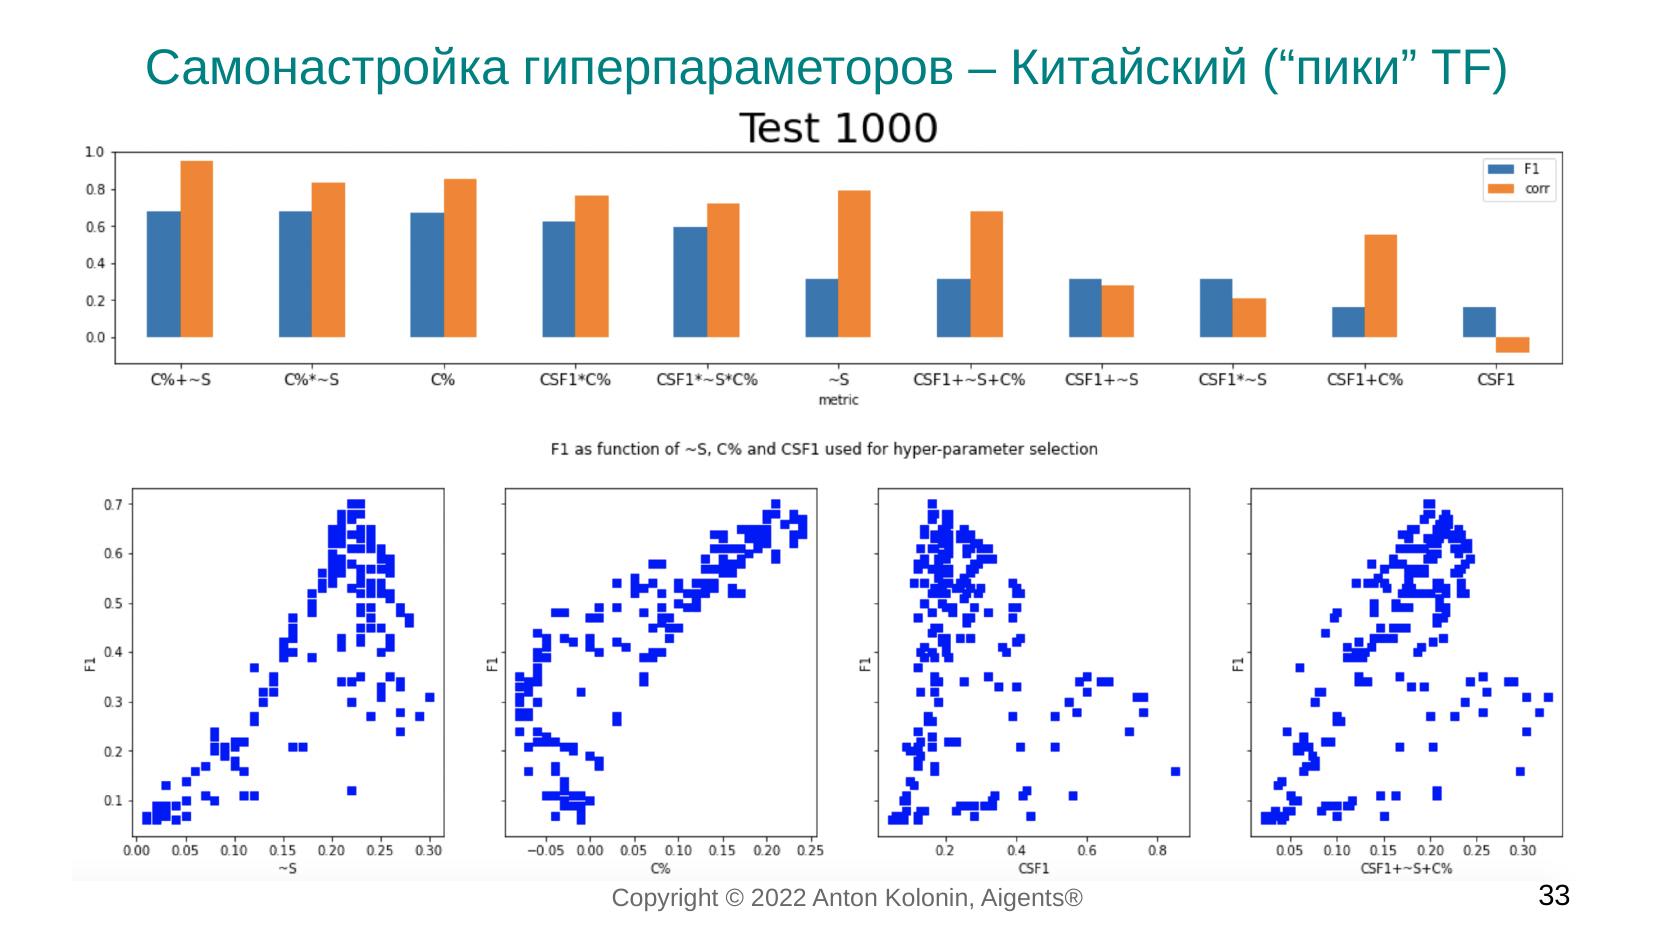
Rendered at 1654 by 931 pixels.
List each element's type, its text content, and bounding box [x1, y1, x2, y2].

picture [72, 135, 1576, 881]
text_box Самонаcтройка гиперпараметоров – Китайский (“пики” TF) [0, 0, 1630, 135]
